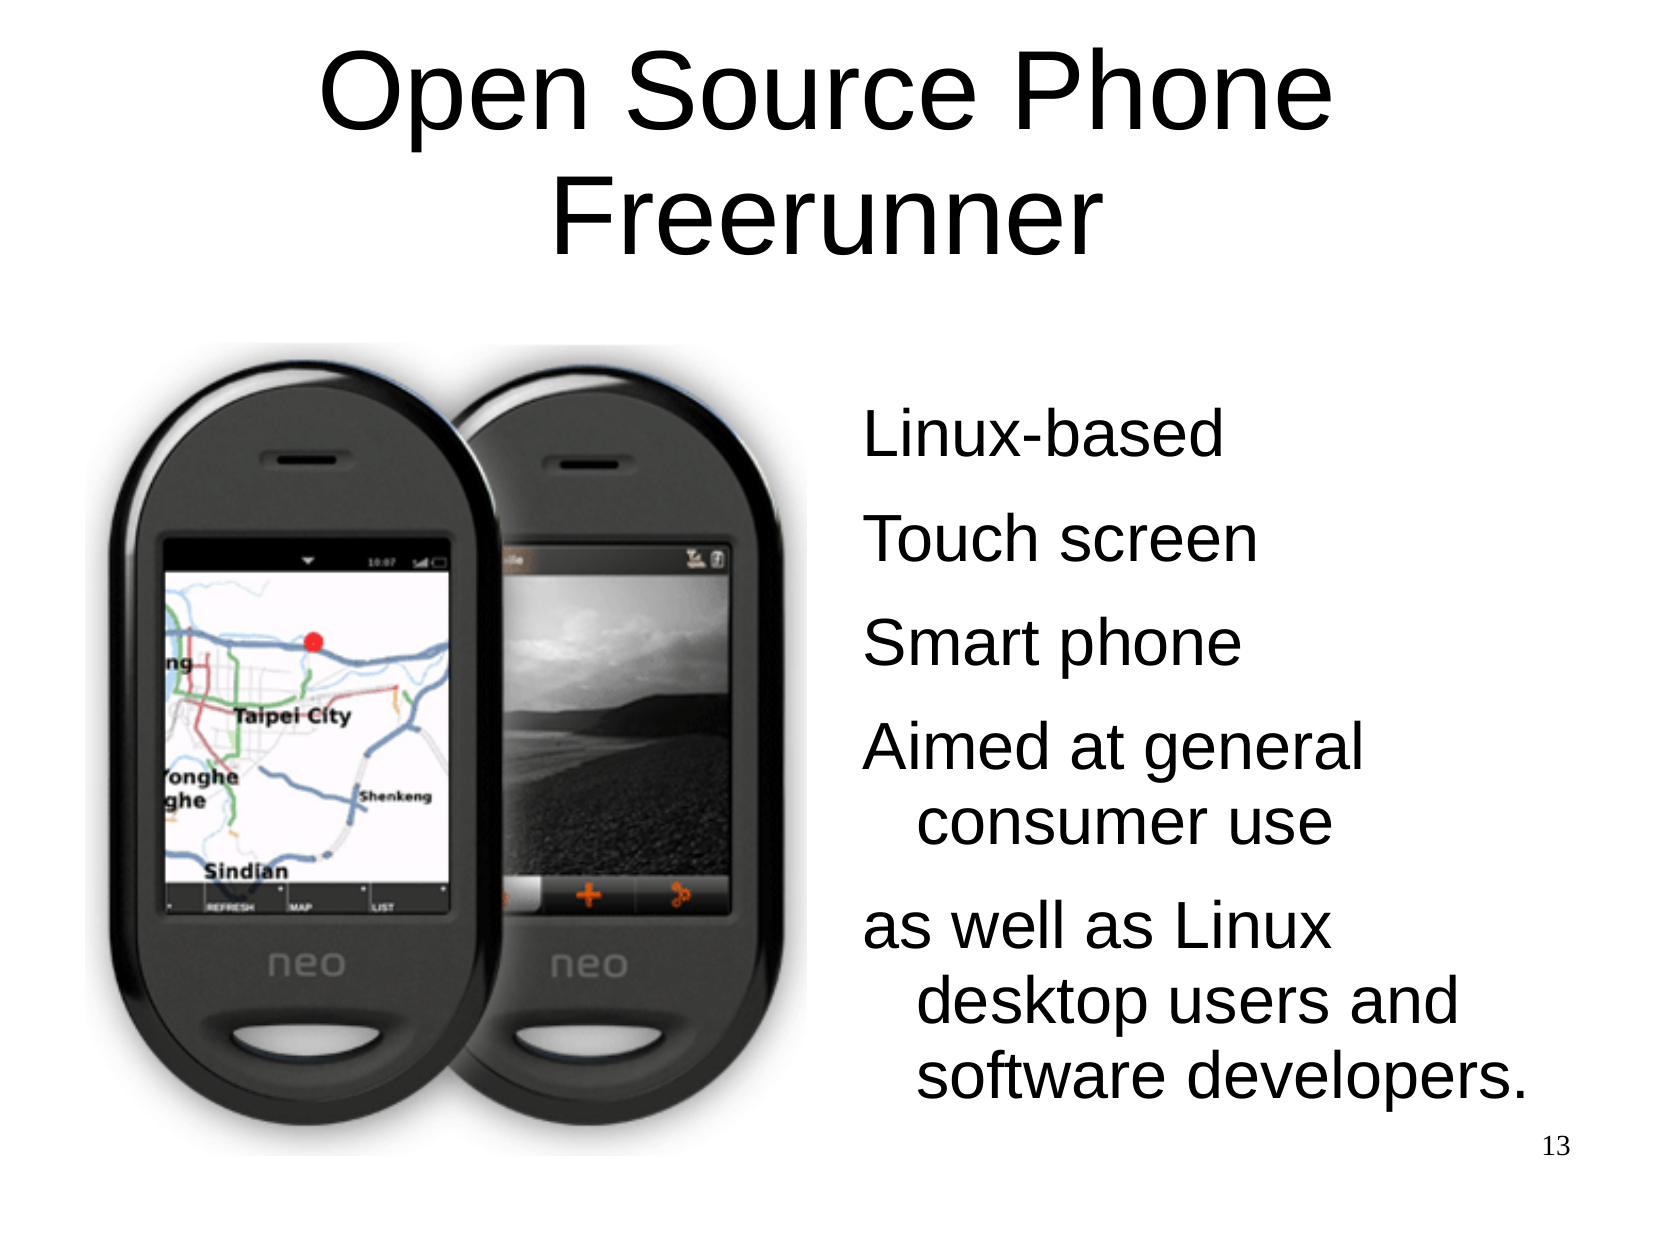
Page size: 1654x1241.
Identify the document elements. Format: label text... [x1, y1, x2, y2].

list Linux-based Touch screen Smart phone Aimed at general consumer use as well as Linux desktop users and software developers. [845, 396, 1572, 1201]
picture [85, 337, 807, 1156]
title Open Source Phone Freerunner [82, 27, 1571, 279]
